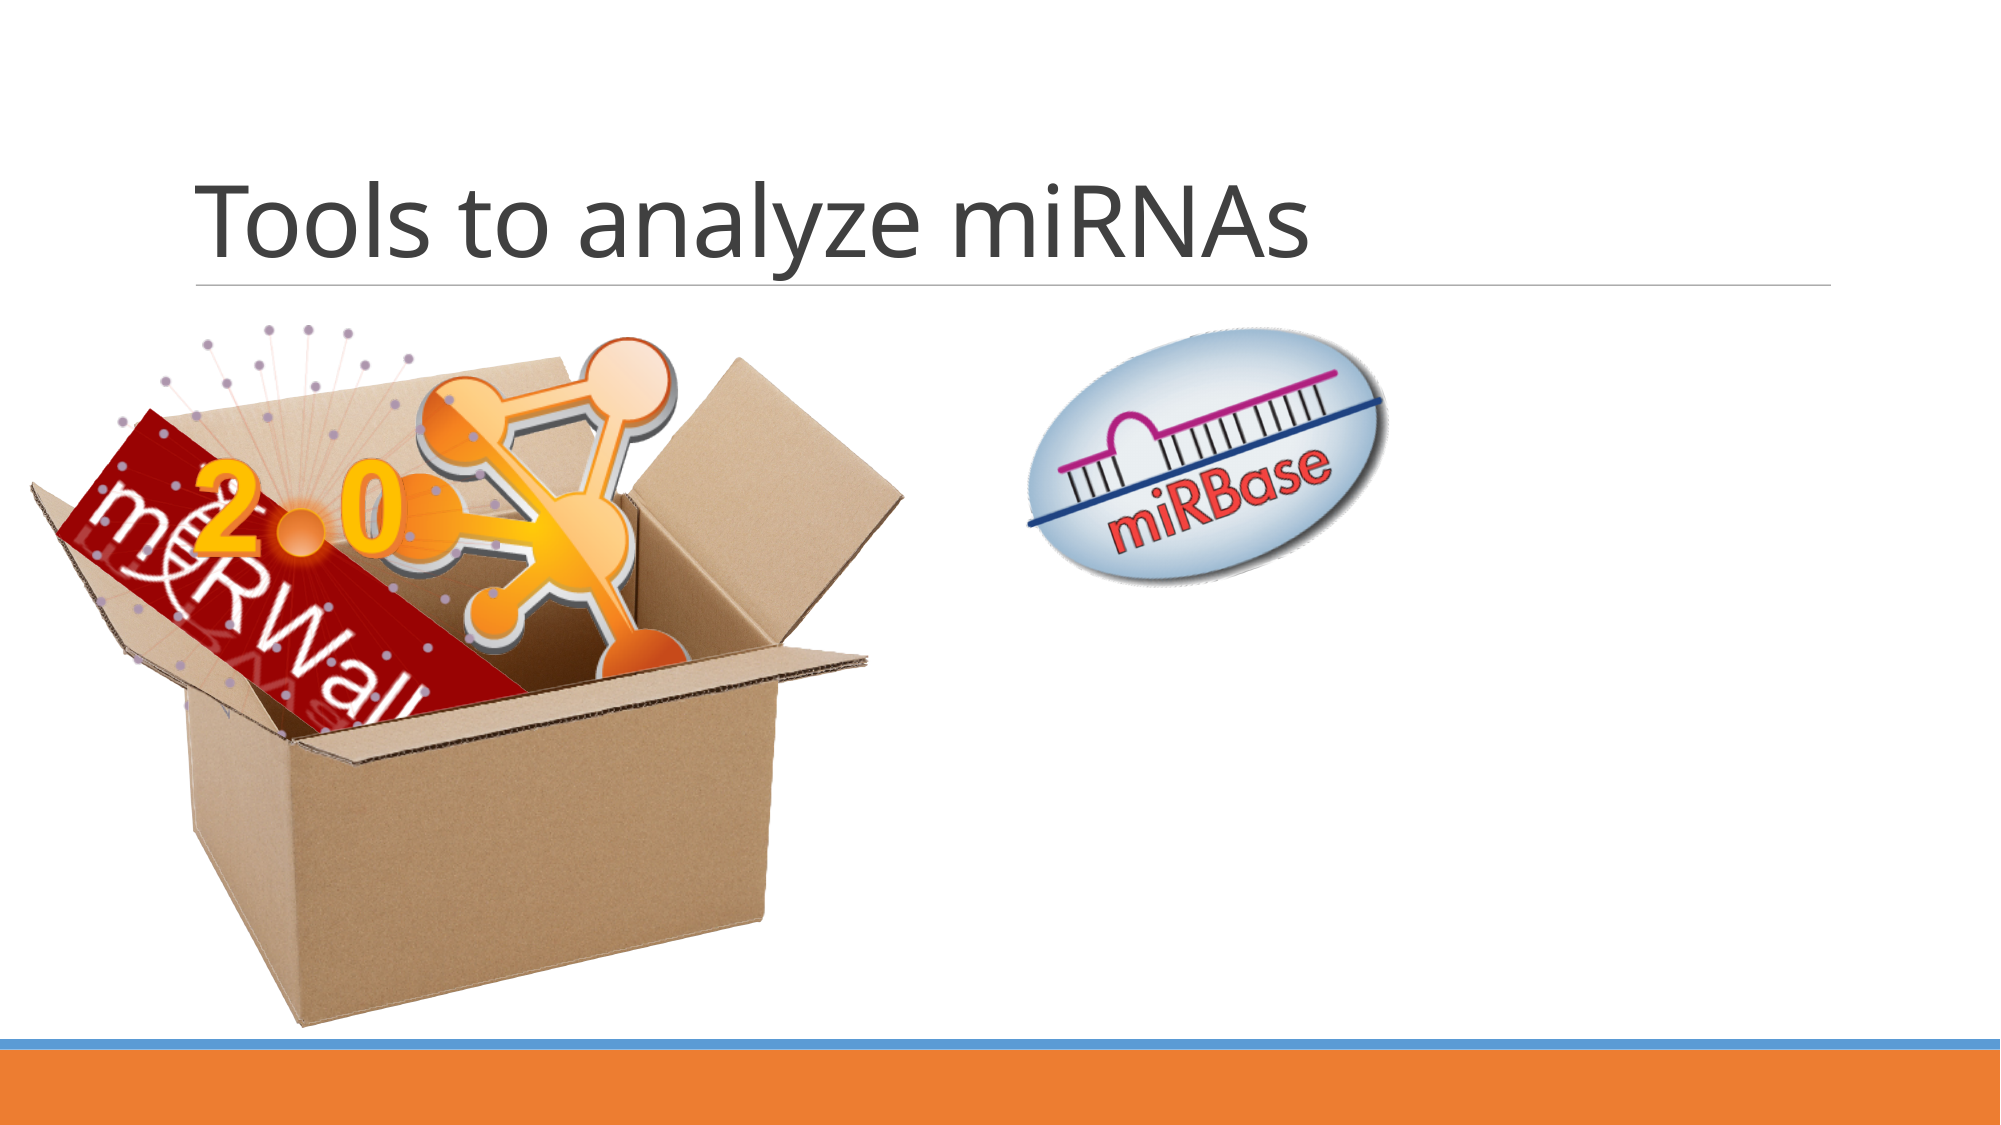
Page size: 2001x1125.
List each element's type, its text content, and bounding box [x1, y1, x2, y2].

picture [974, 266, 1437, 650]
title Tools to analyze miRNAs [180, 47, 1830, 285]
text_box [32, 477, 882, 1024]
picture [29, 324, 905, 1028]
